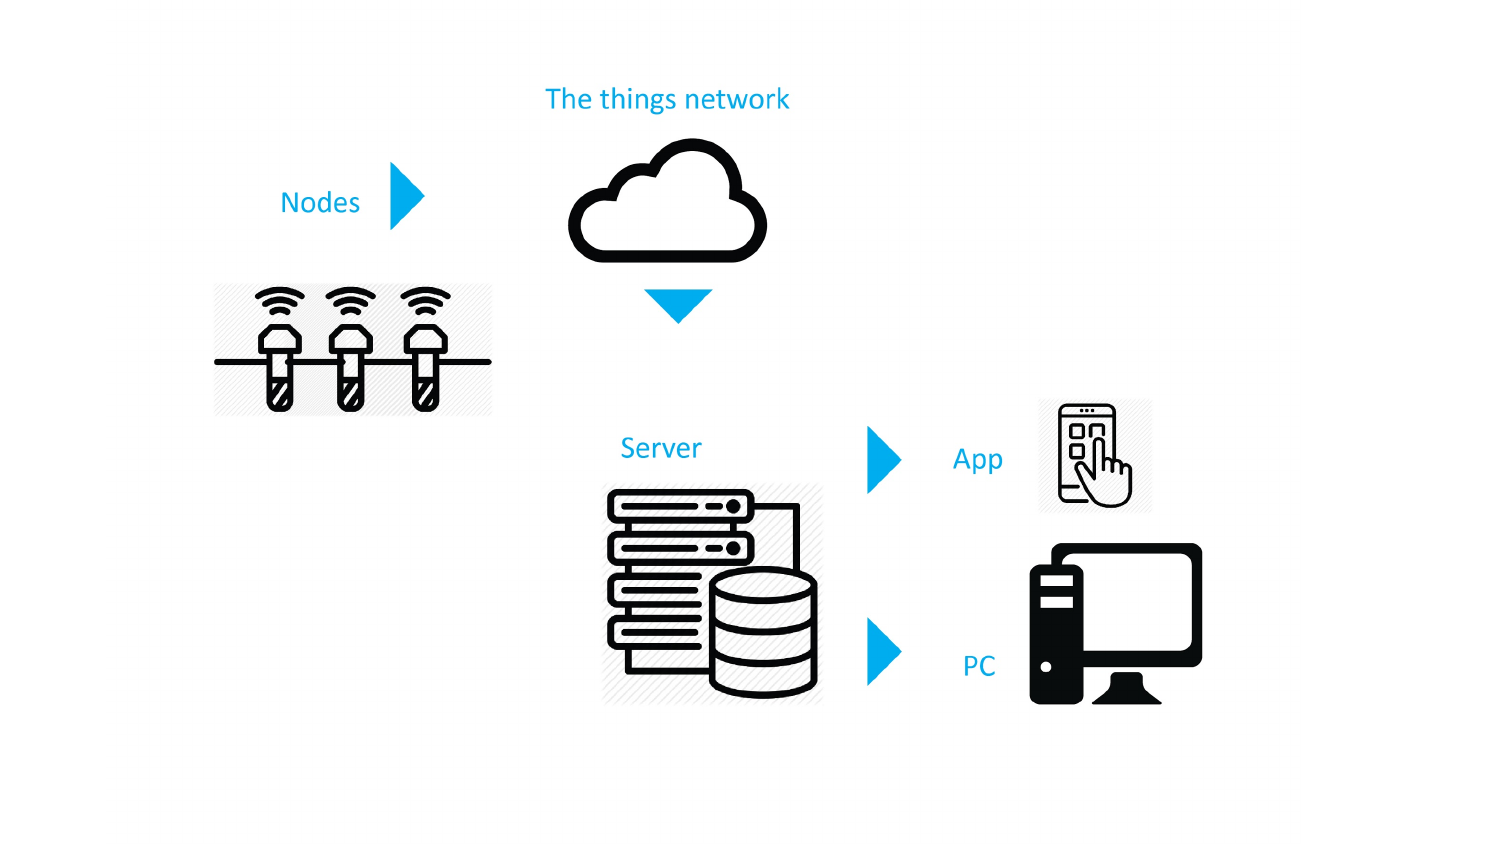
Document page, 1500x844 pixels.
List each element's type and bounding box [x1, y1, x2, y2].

picture [106, 0, 1301, 844]
